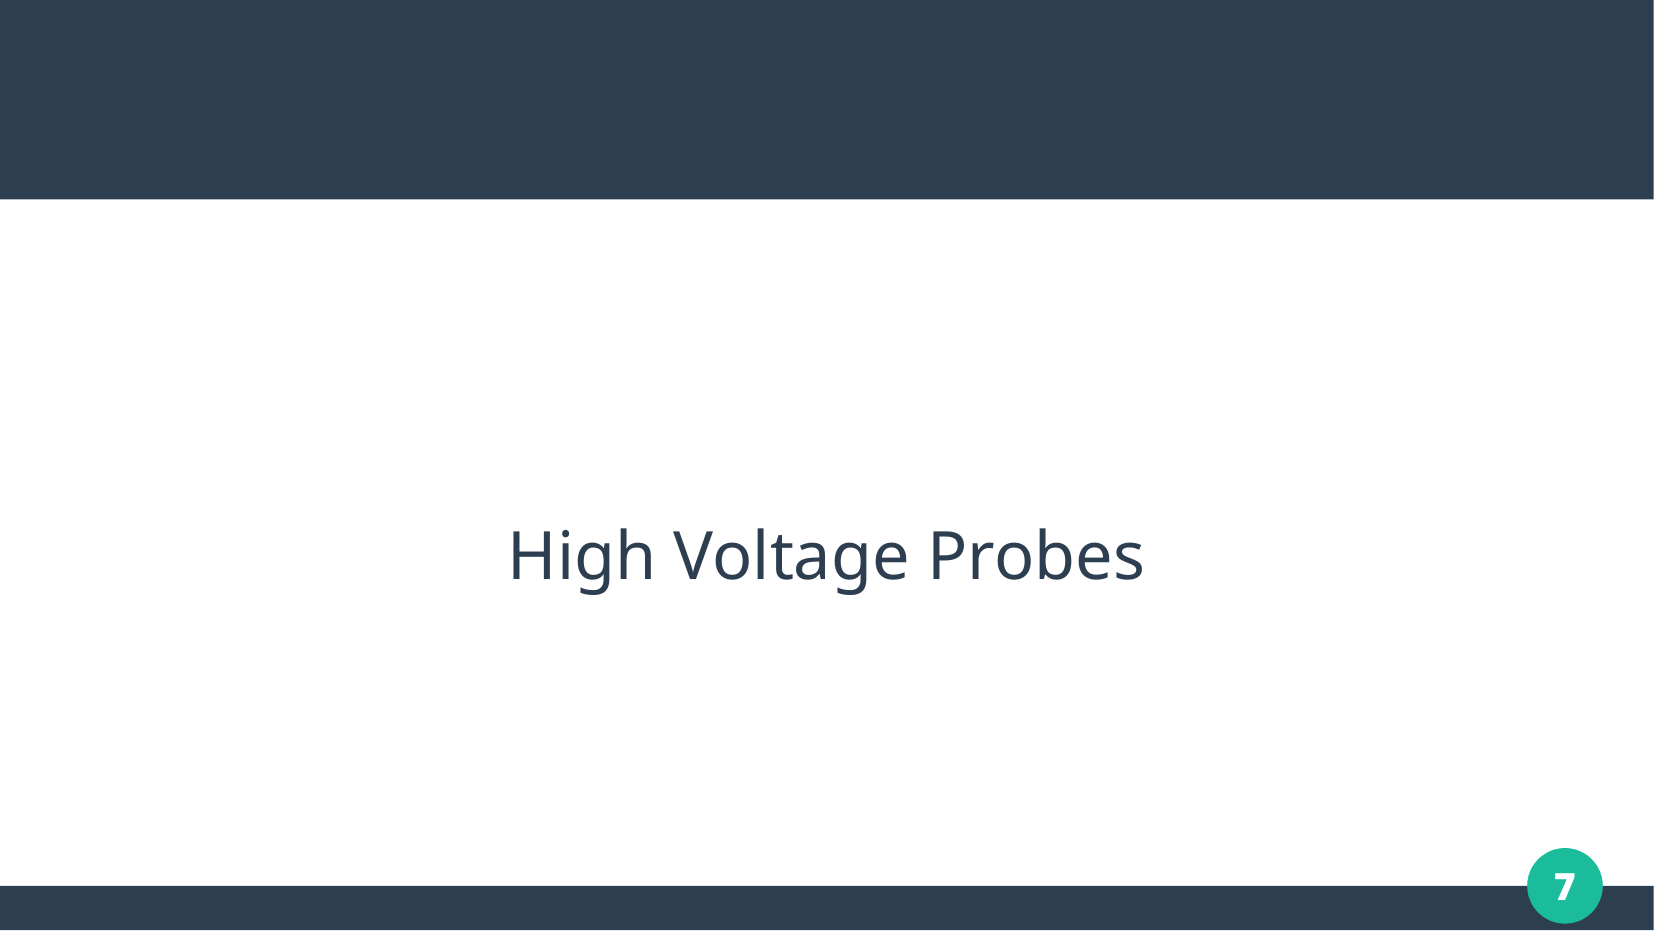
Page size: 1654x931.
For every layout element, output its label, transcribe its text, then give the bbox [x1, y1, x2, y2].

subtitle High Voltage Probes [59, 243, 1595, 864]
